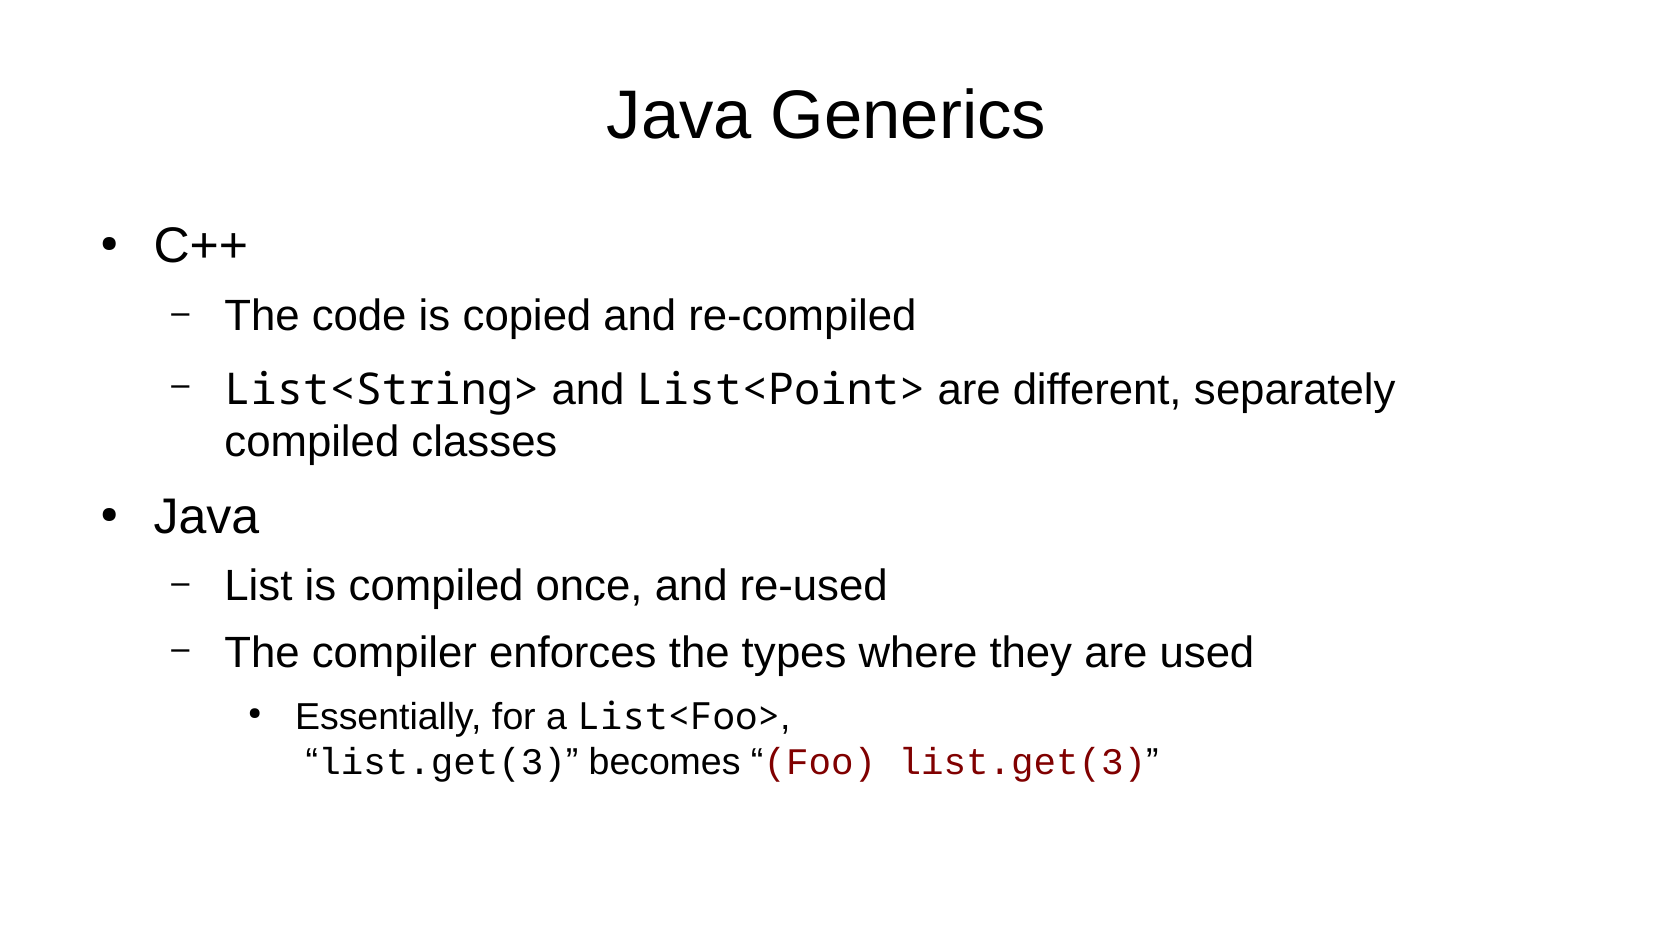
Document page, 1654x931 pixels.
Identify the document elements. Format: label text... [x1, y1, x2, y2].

list C++ The code is copied and re-compiled List<String> and List<Point> are different, separately compiled classes Java List is compiled once, and re-used The compiler enforces the types where they are used Essentially, for a List<Foo>, “list.get(3)” becomes “(Foo) list.get(3)” [82, 217, 1571, 841]
title Java Generics [82, 37, 1571, 193]
